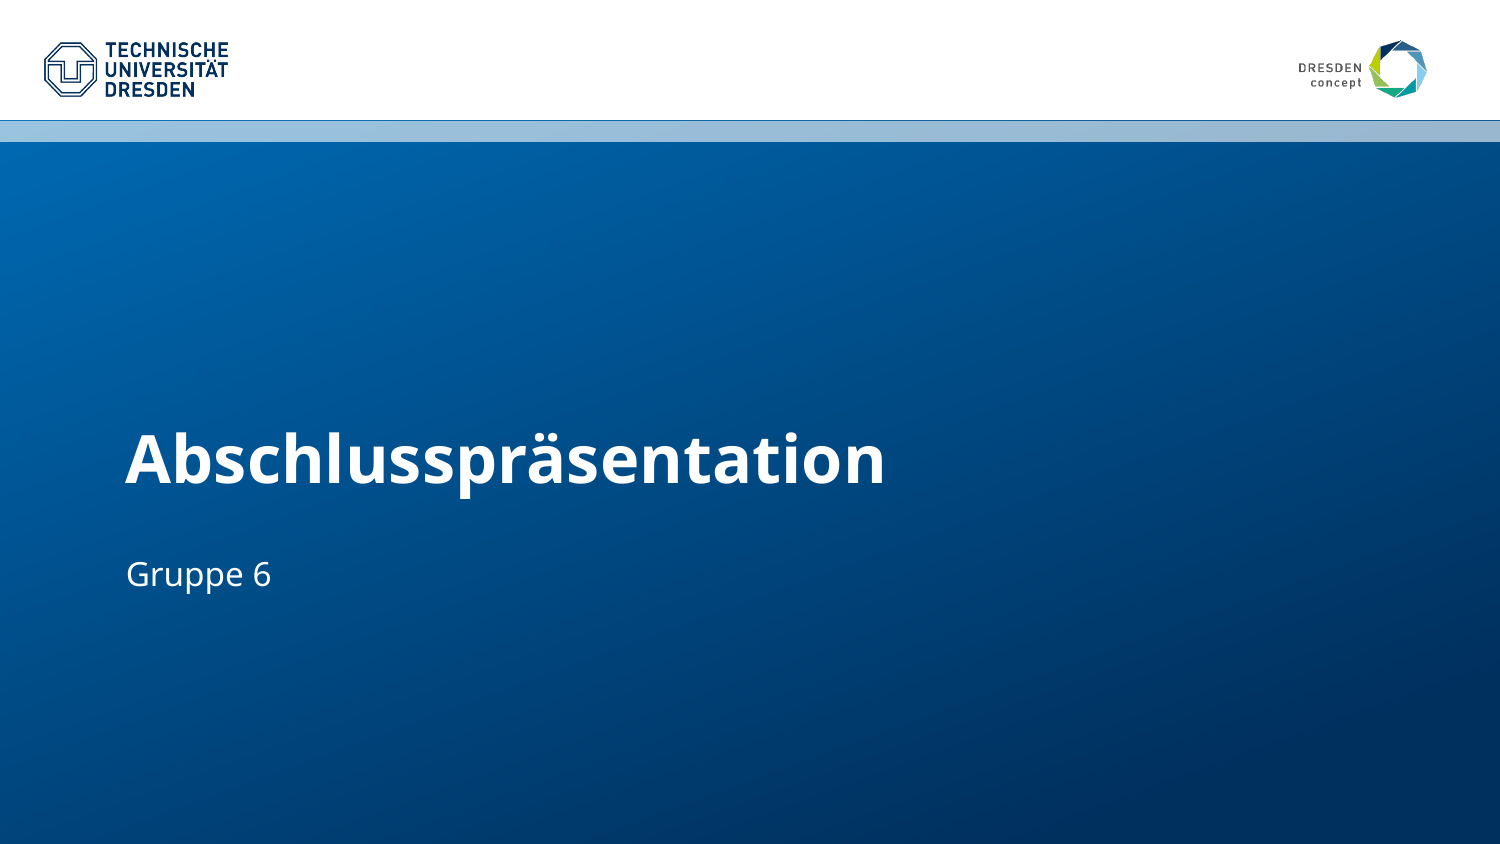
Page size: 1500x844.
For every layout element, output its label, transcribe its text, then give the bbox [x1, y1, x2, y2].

picture [44, 42, 228, 97]
picture [1299, 40, 1427, 98]
title Abschlusspräsentation [125, 417, 1436, 537]
subtitle Gruppe 6 [125, 552, 1436, 706]
